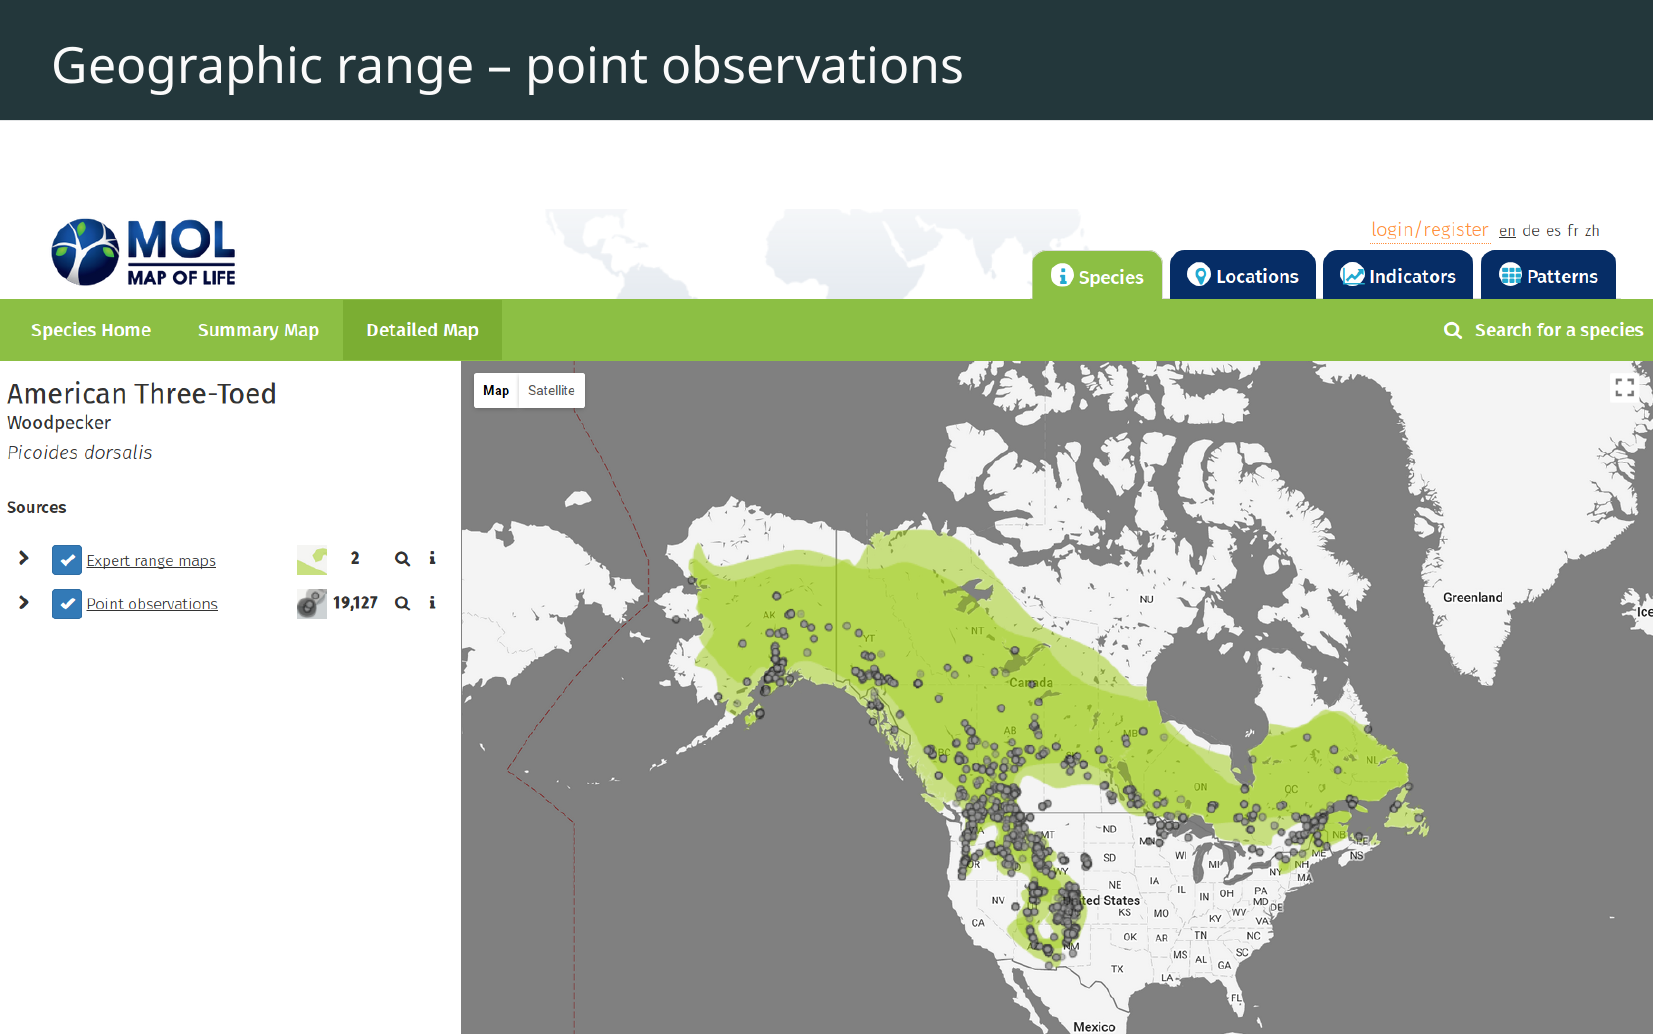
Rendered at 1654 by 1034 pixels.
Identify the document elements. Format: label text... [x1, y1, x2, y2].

text_box [0, 0, 1653, 121]
text_box Geographic range – point observations [51, 30, 1327, 91]
picture [0, 209, 1653, 1034]
